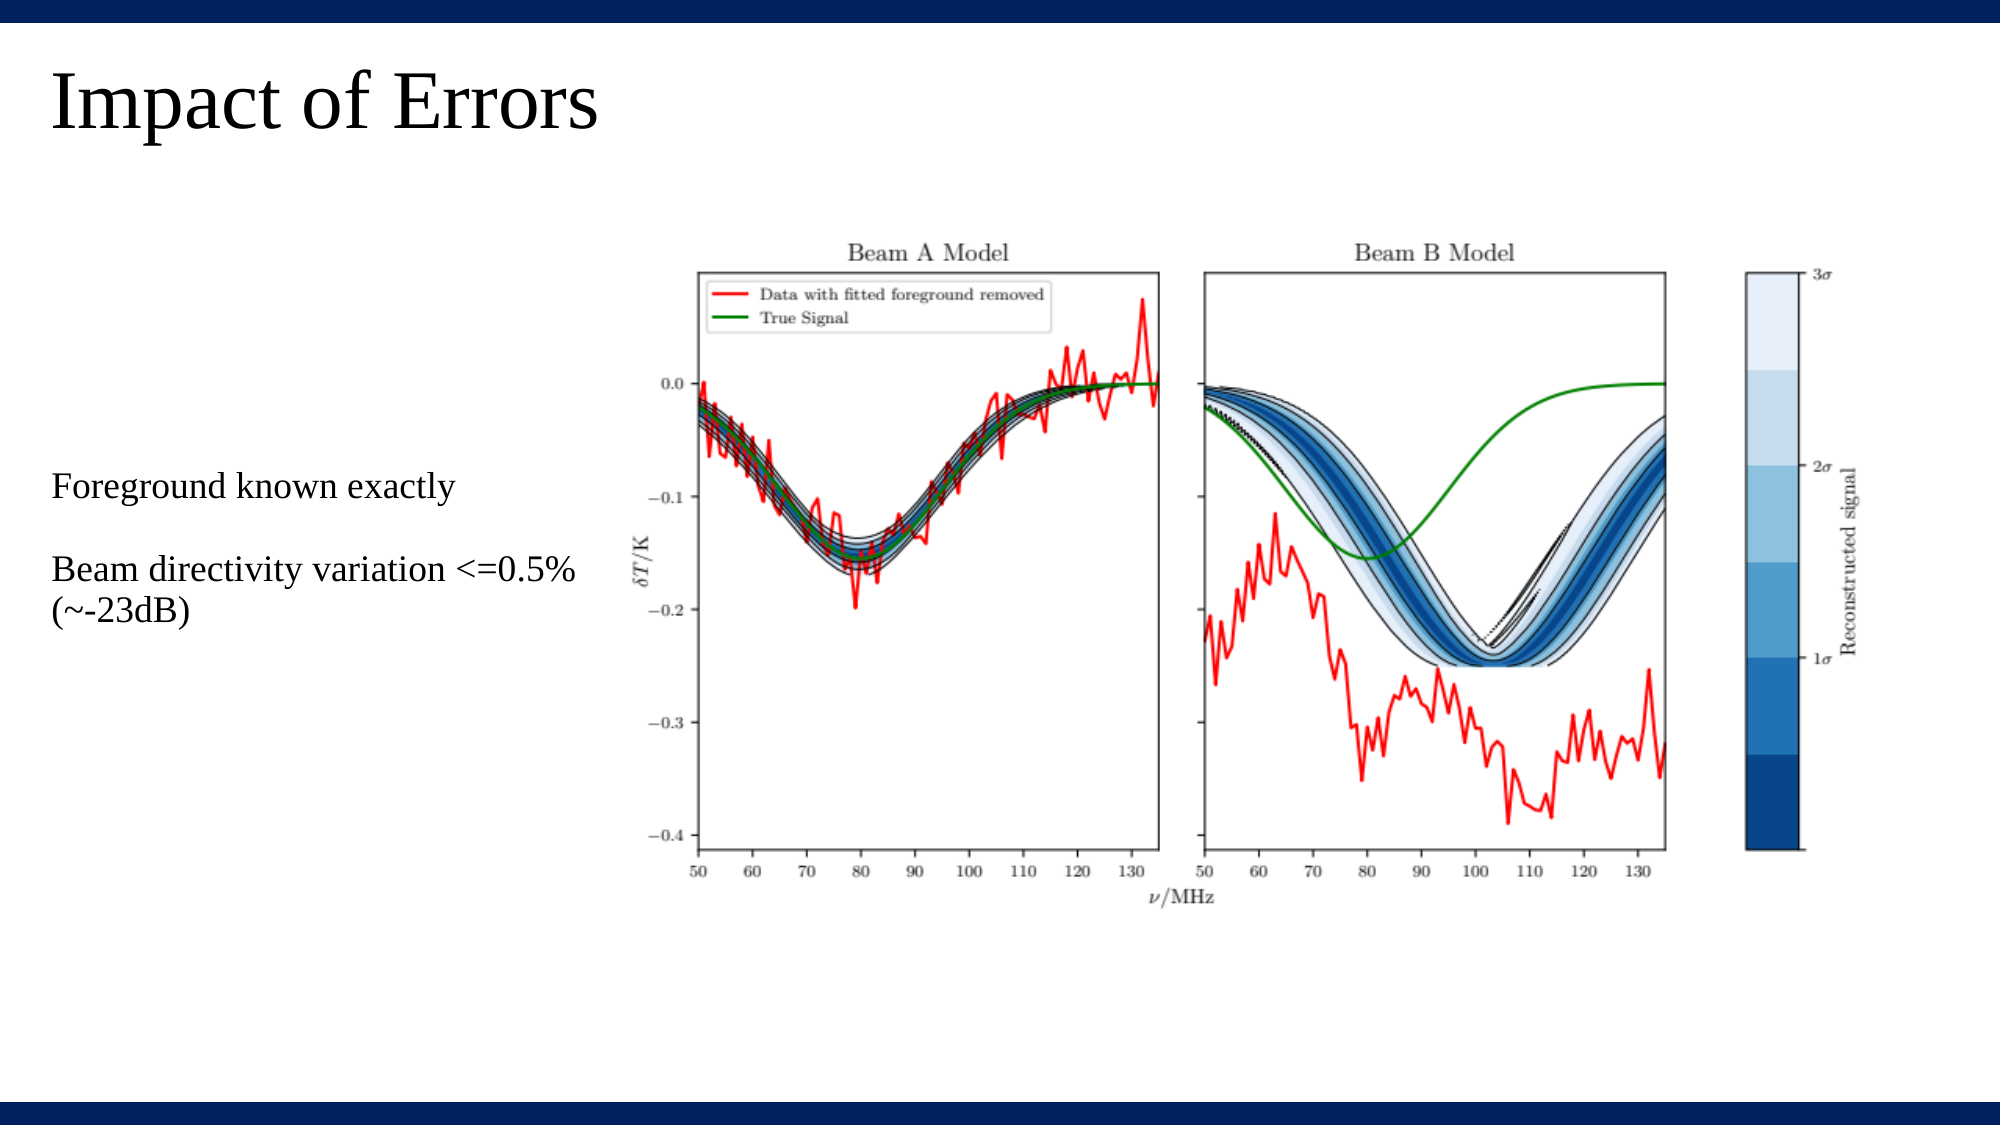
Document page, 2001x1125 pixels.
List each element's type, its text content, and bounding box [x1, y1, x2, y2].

text_box Impact of Errors [35, 47, 1146, 155]
text_box [0, 0, 2000, 22]
picture [625, 236, 1867, 916]
text_box Foreground known exactly Beam directivity variation <=0.5% (~-23dB) [36, 457, 616, 883]
text_box [0, 1102, 2000, 1125]
